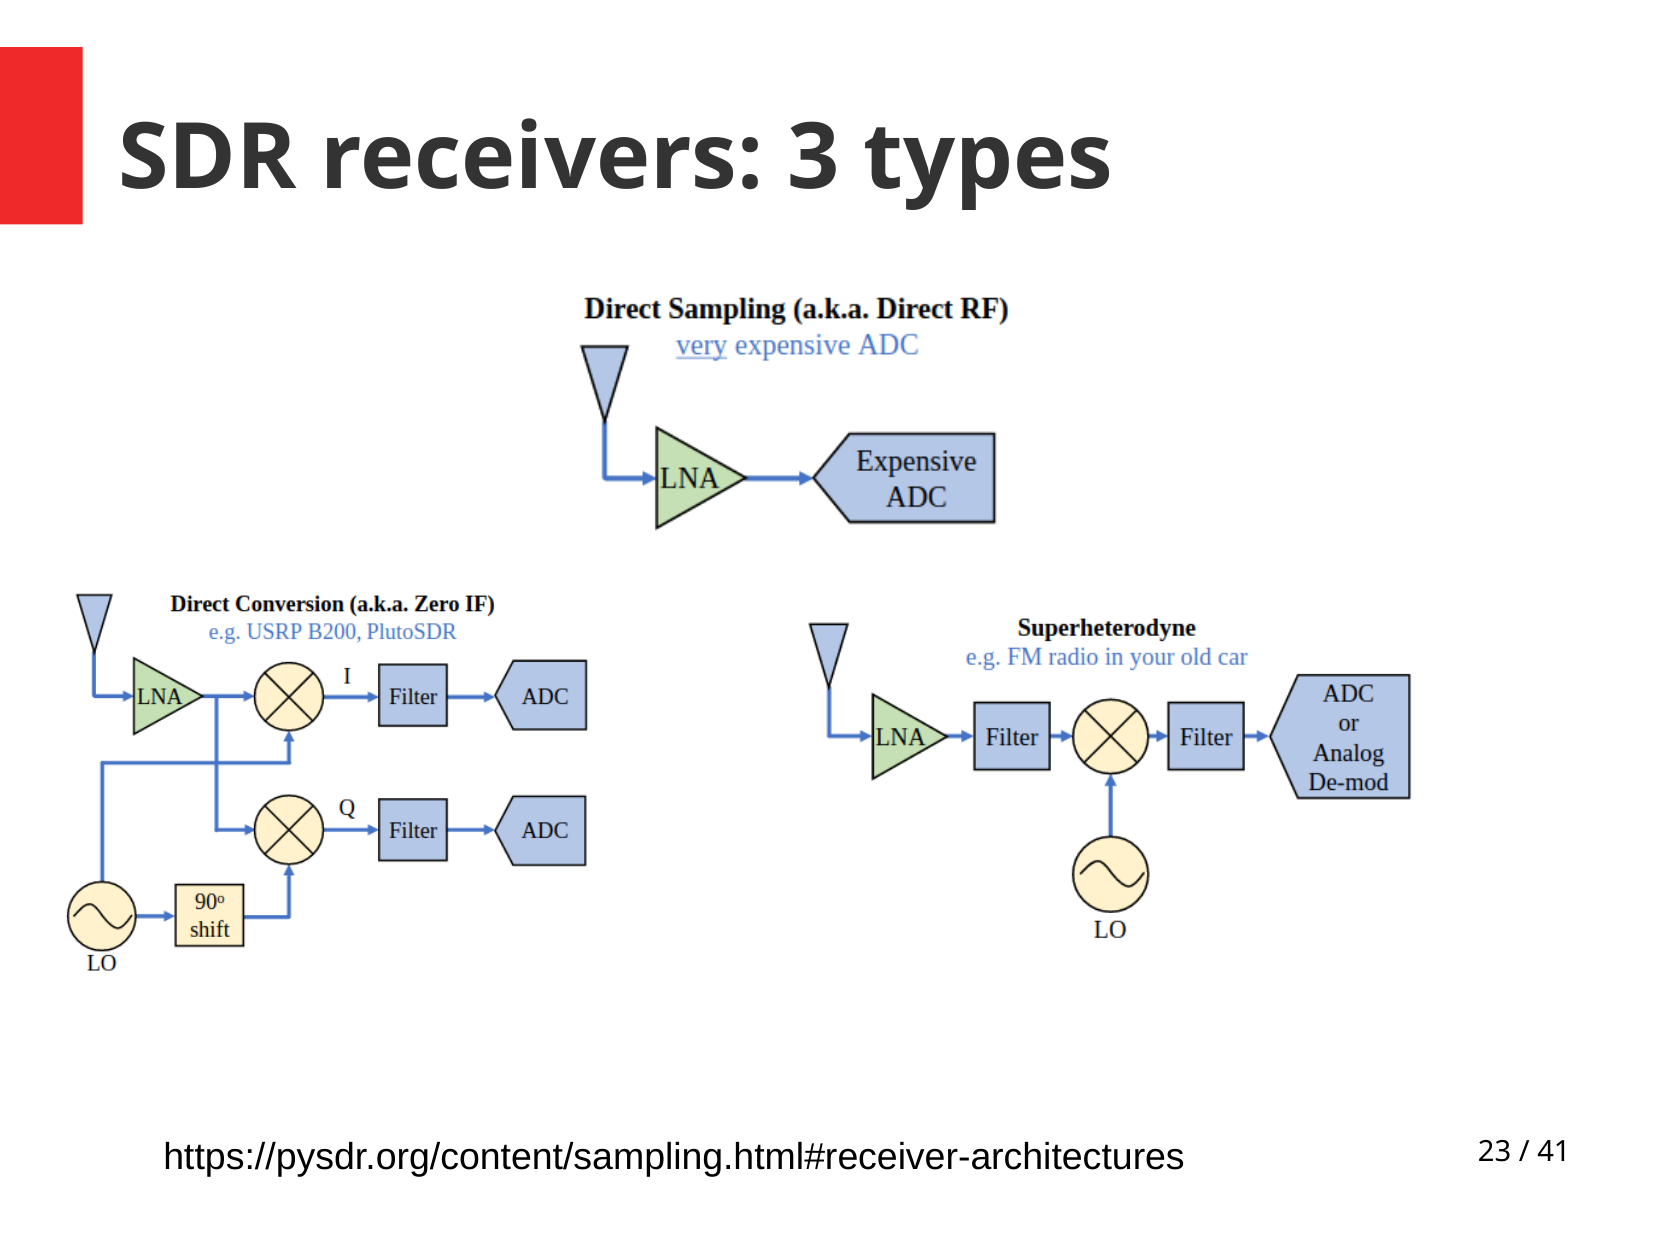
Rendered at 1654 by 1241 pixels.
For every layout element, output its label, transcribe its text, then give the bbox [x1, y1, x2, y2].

text_box https://pysdr.org/content/sampling.html#receiver-architectures [148, 1128, 1201, 1186]
picture [803, 599, 1456, 976]
title SDR receivers: 3 types [118, 49, 1571, 257]
picture [55, 574, 646, 991]
picture [444, 284, 1141, 570]
